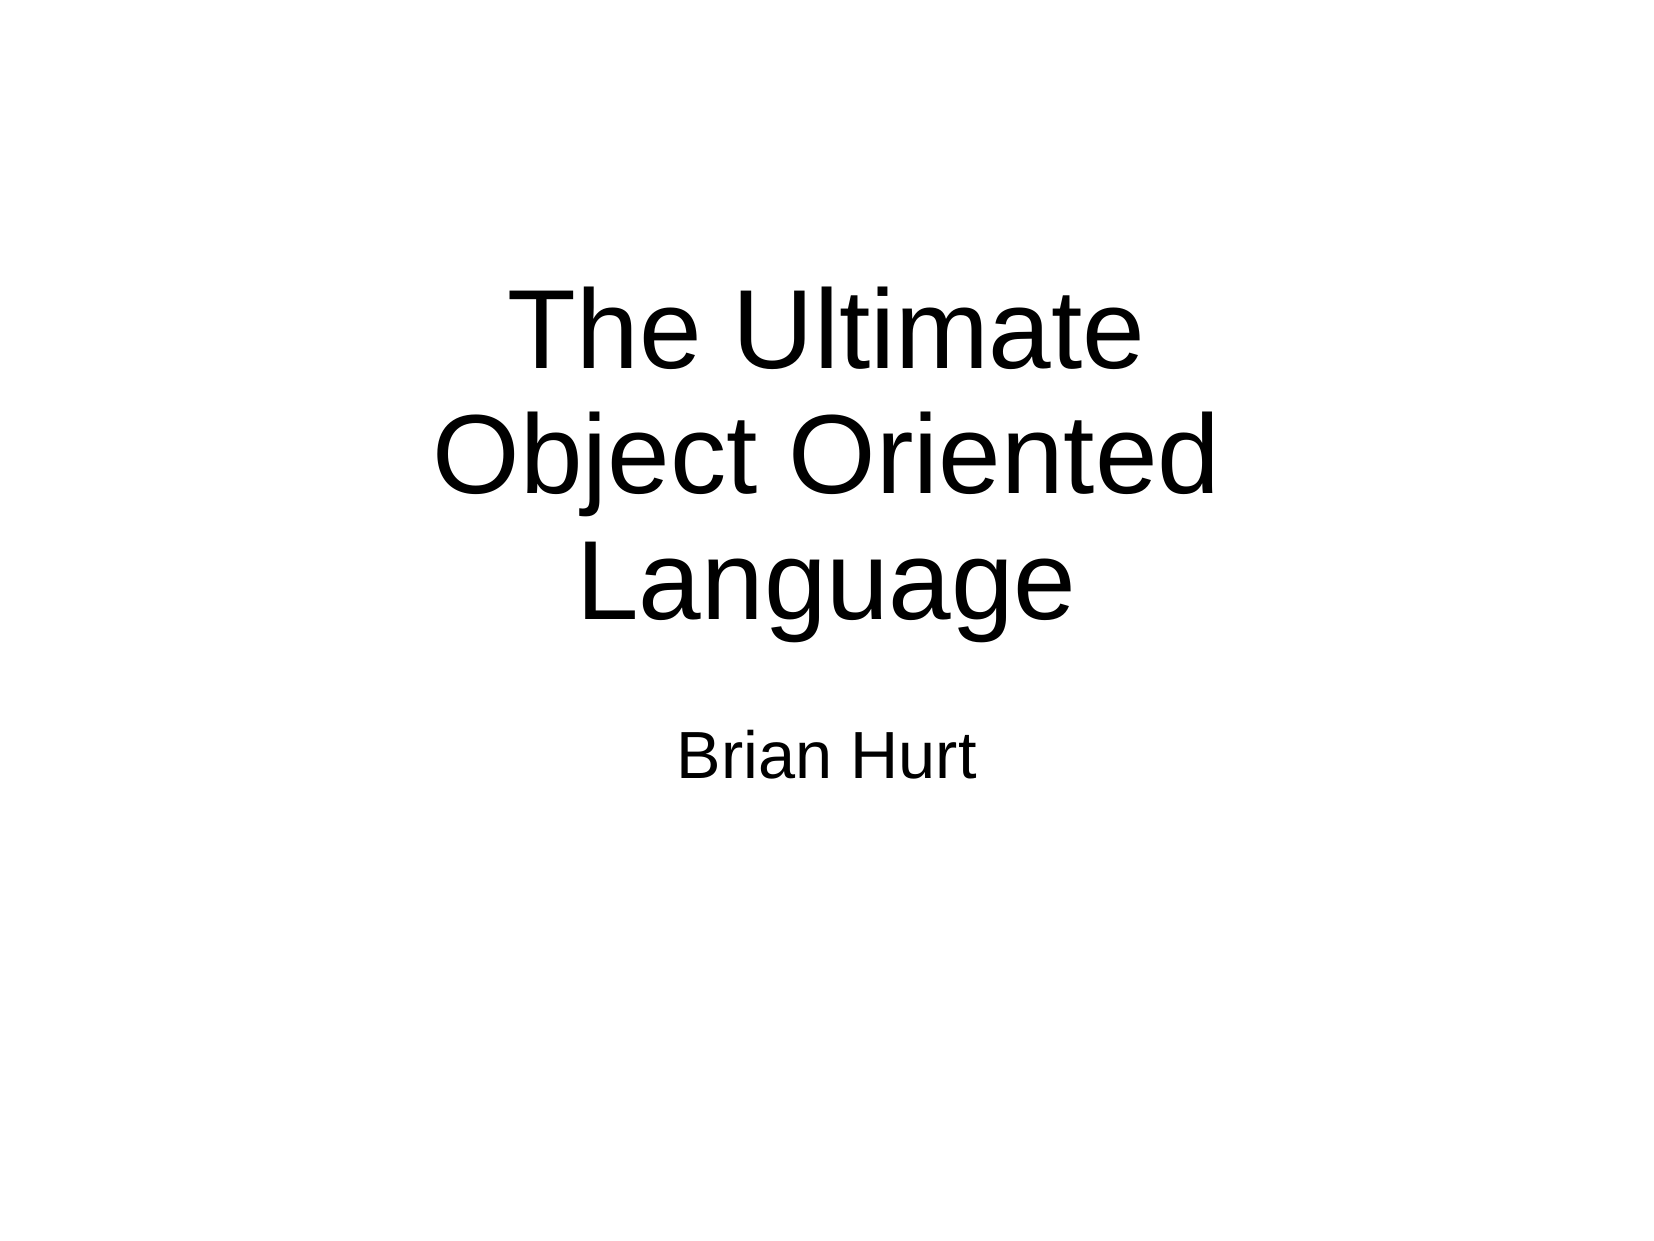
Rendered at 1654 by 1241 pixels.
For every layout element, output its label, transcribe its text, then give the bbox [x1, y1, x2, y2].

subtitle The Ultimate Object Oriented Language Brian Hurt [82, 49, 1571, 1010]
